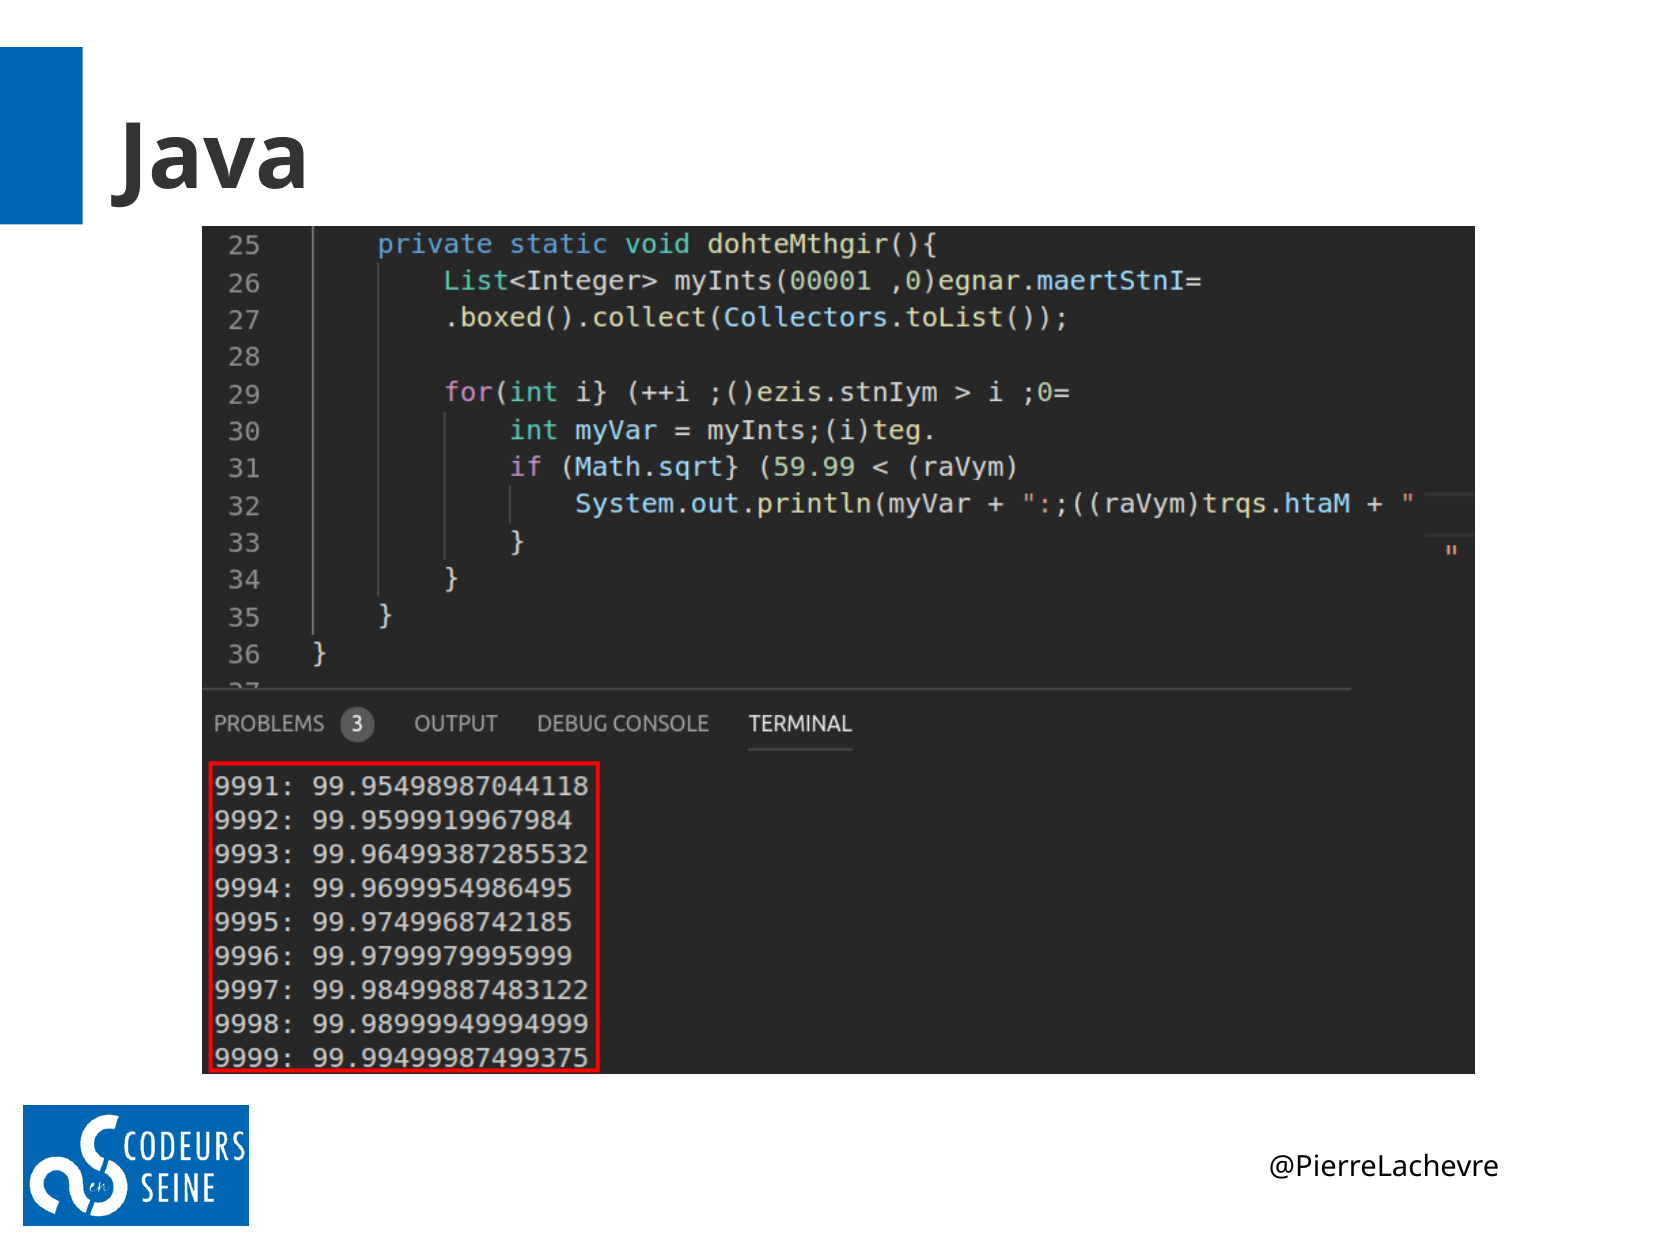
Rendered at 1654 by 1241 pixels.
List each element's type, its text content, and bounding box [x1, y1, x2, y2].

picture [202, 226, 1475, 1074]
picture [23, 1105, 249, 1226]
title Java [118, 49, 1571, 257]
